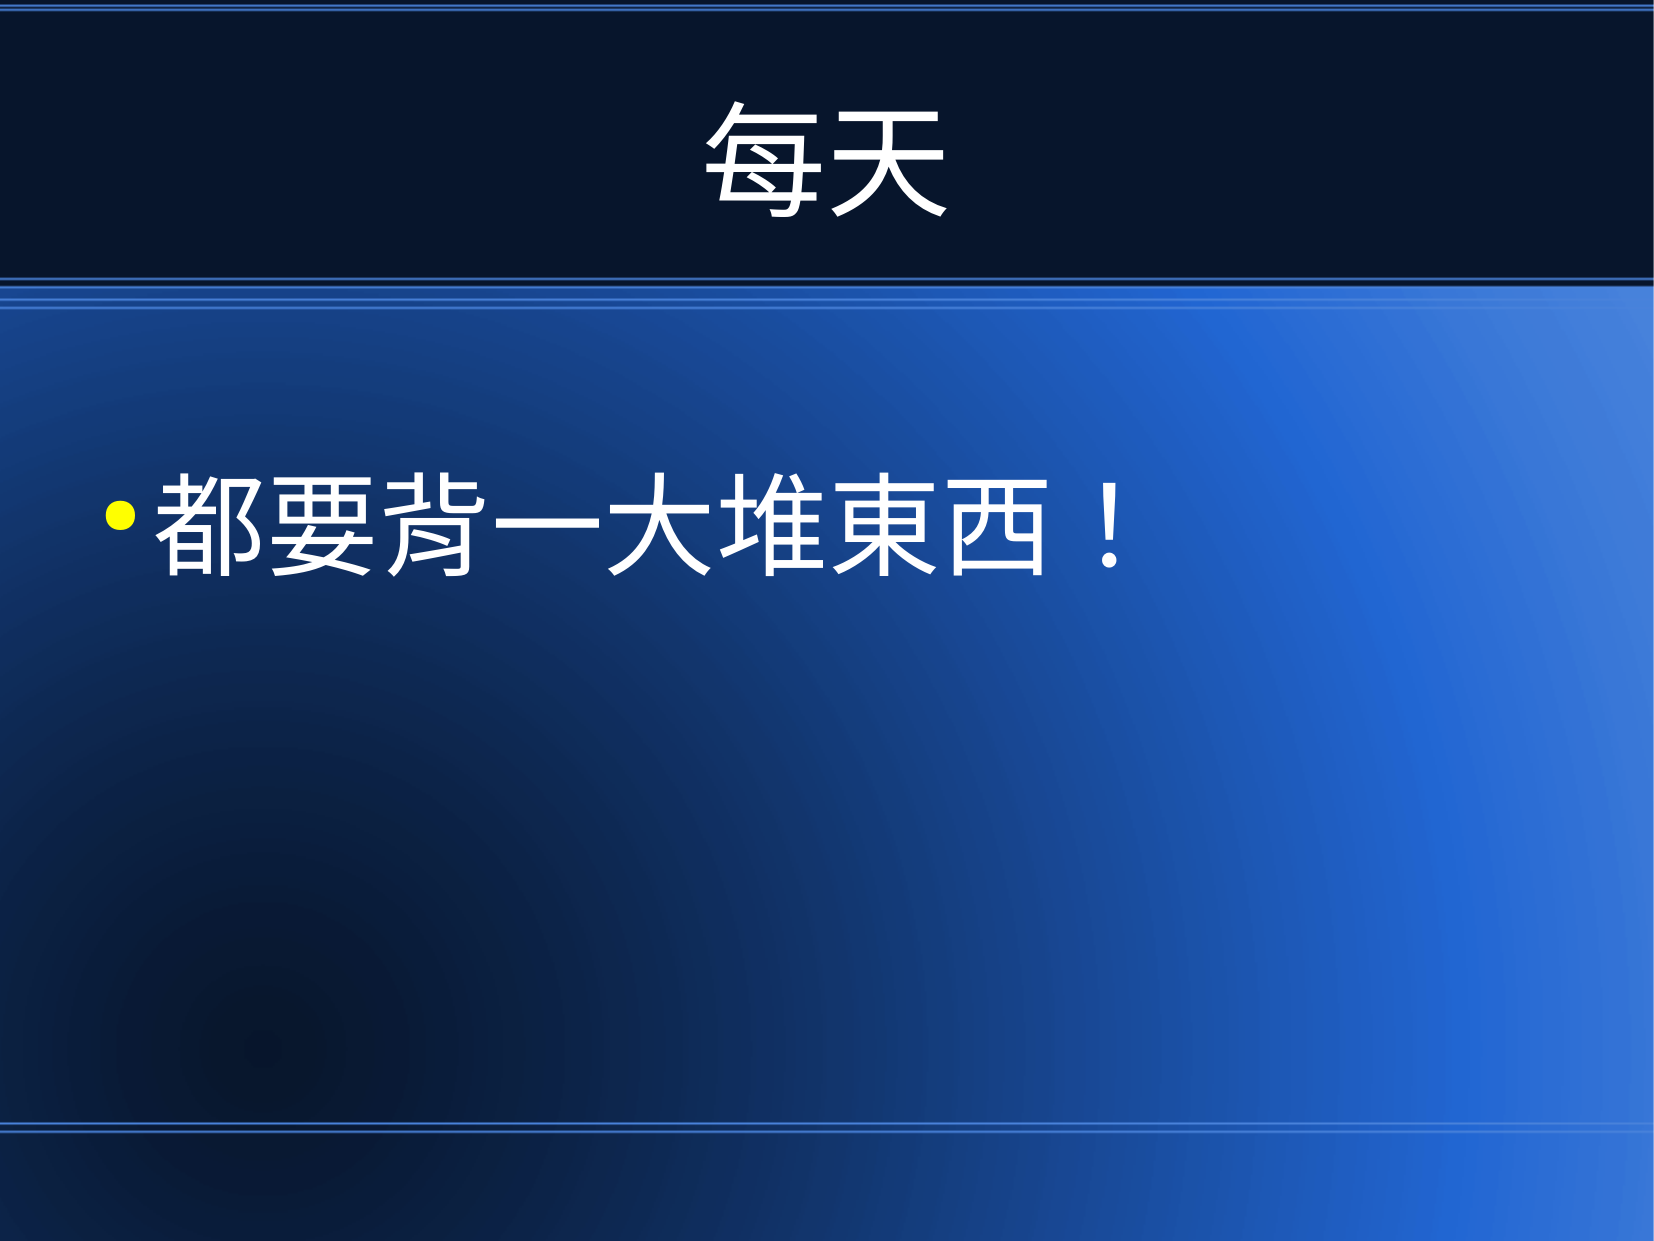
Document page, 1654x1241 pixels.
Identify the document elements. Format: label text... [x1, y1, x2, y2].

list 都要背一大堆東西！ [82, 355, 1571, 1241]
title 每天 [82, 49, 1571, 257]
picture [0, 0, 1654, 1241]
